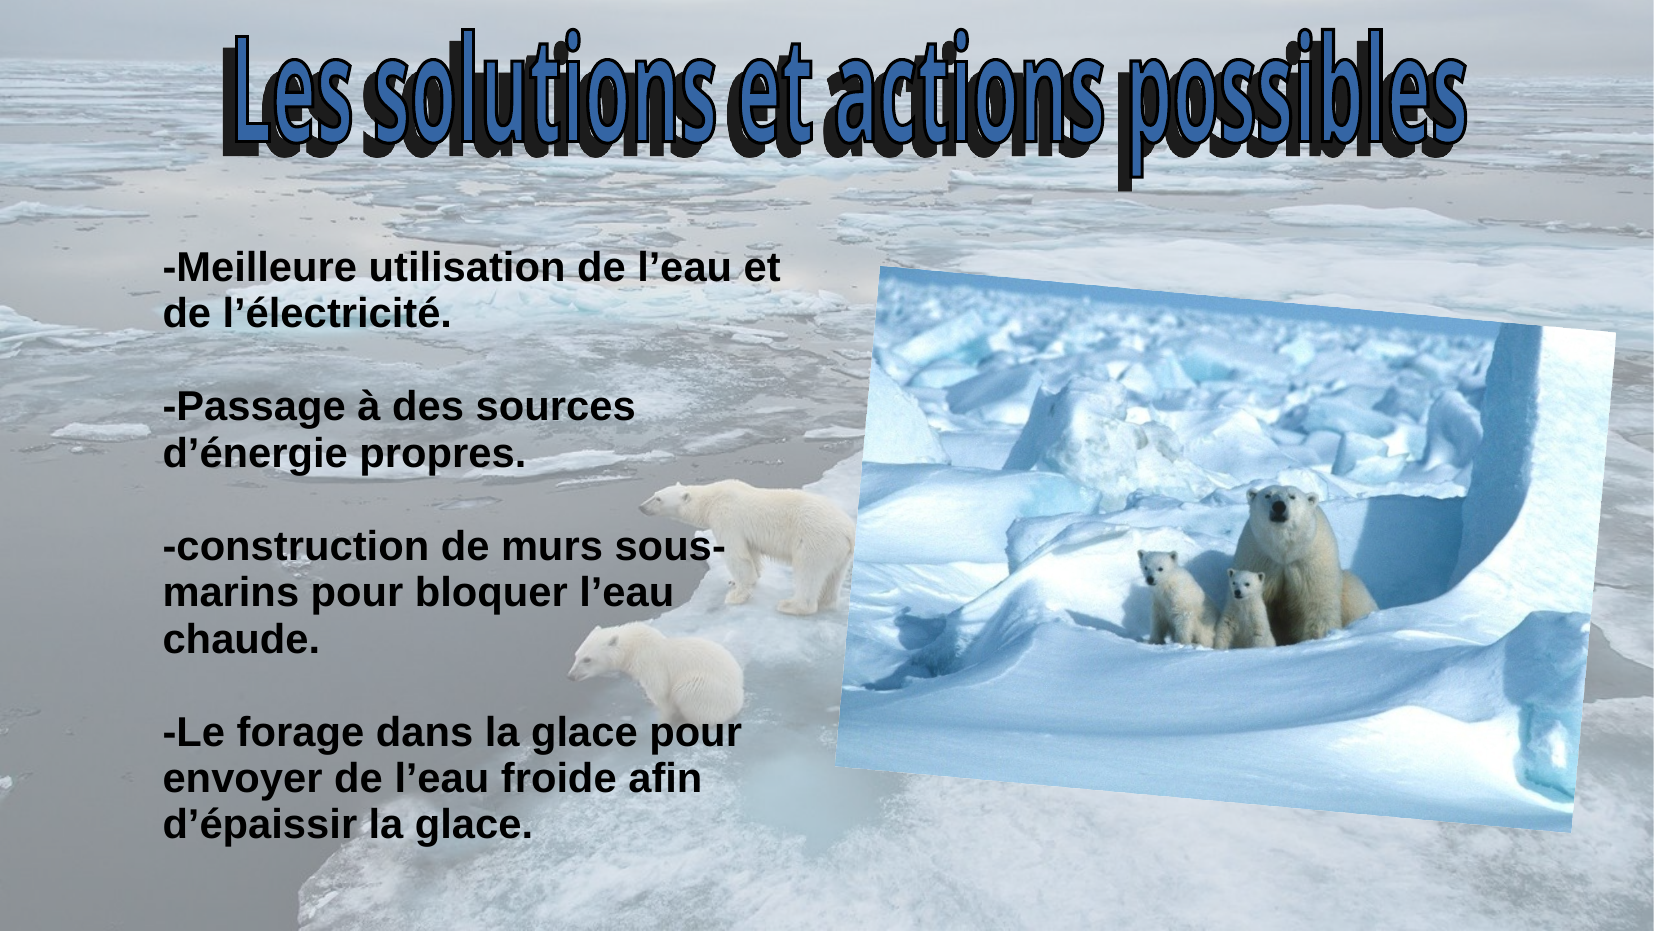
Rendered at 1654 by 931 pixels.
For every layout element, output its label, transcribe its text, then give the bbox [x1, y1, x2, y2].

text_box Les solutions et actions possibles [881, 59, 915, 144]
text_box Les solutions et actions possibles [275, 59, 313, 144]
text_box -Meilleure utilisation de l’eau et de l’électricité. -Passage à des sources d’énergie propres. -construction de murs sous-marins pour bloquer l’eau chaude. -Le forage dans la glace pour envoyer de l’eau froide afin d’épaissir la glace. [147, 236, 798, 886]
text_box Les solutions et actions possibles [1222, 59, 1254, 144]
text_box Les solutions et actions possibles [1434, 59, 1466, 144]
text_box Les solutions et actions possibles [1175, 59, 1216, 144]
text_box Les solutions et actions possibles [636, 59, 675, 142]
text_box Les solutions et actions possibles [1299, 61, 1311, 142]
text_box Les solutions et actions possibles [462, 29, 474, 142]
text_box Les solutions et actions possibles [485, 61, 523, 144]
text_box Les solutions et actions possibles [376, 59, 408, 144]
text_box Les solutions et actions possibles [236, 36, 270, 142]
text_box Les solutions et actions possibles [918, 44, 948, 144]
text_box Les solutions et actions possibles [587, 59, 628, 144]
text_box Les solutions et actions possibles [530, 44, 560, 144]
text_box Les solutions et actions possibles [1390, 59, 1428, 144]
picture [834, 265, 1616, 833]
text_box Les solutions et actions possibles [413, 59, 454, 144]
text_box Les solutions et actions possibles [955, 61, 967, 142]
text_box Les solutions et actions possibles [683, 59, 715, 144]
text_box Les solutions et actions possibles [1322, 29, 1361, 144]
text_box Les solutions et actions possibles [975, 59, 1016, 144]
text_box Les solutions et actions possibles [1071, 59, 1103, 144]
text_box Les solutions et actions possibles [1369, 29, 1381, 142]
text_box Les solutions et actions possibles [1024, 59, 1063, 142]
text_box Les solutions et actions possibles [782, 44, 812, 144]
text_box Les solutions et actions possibles [319, 59, 351, 144]
text_box Les solutions et actions possibles [1259, 59, 1291, 144]
text_box Les solutions et actions possibles [740, 59, 778, 144]
text_box Les solutions et actions possibles [567, 61, 579, 142]
text_box Les solutions et actions possibles [836, 59, 873, 144]
text_box Les solutions et actions possibles [1130, 59, 1170, 178]
